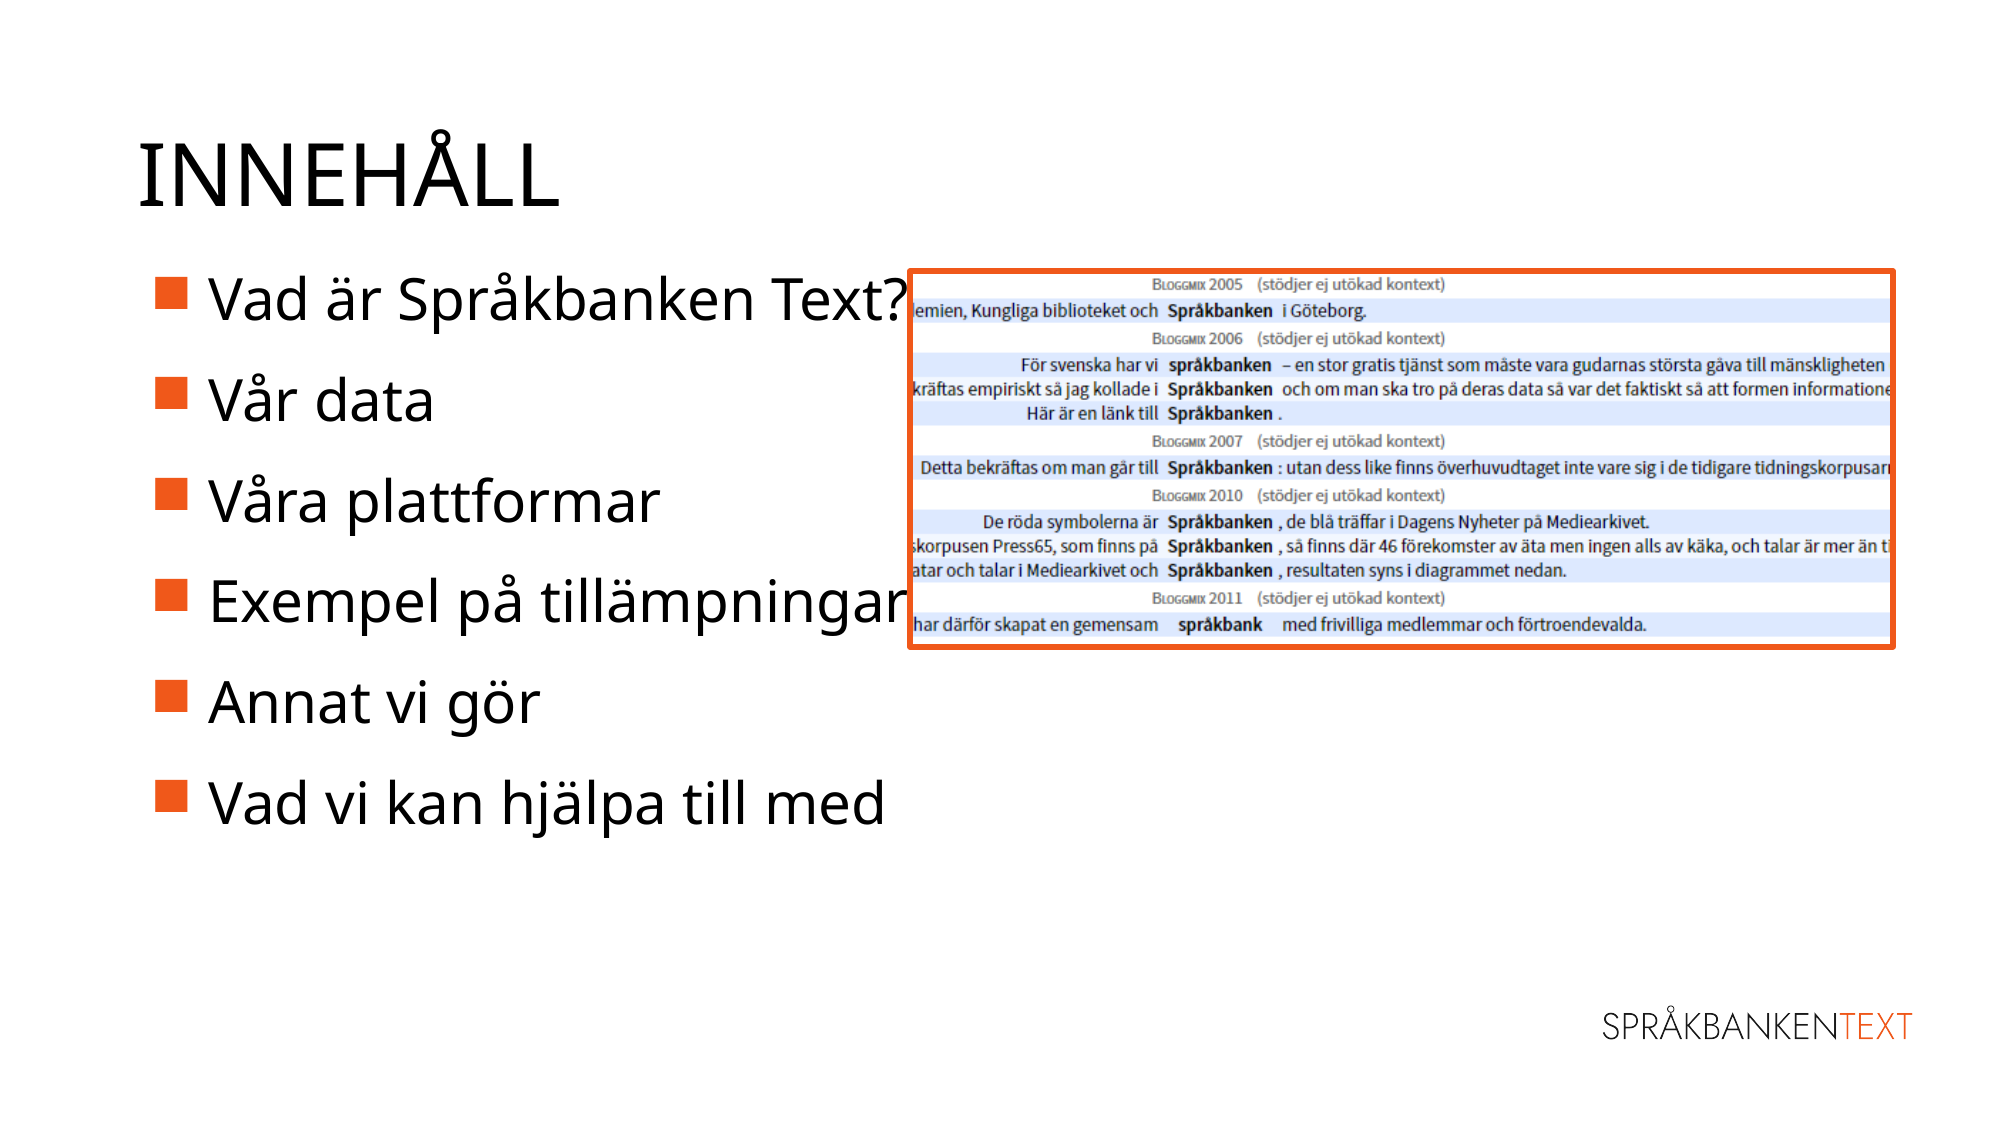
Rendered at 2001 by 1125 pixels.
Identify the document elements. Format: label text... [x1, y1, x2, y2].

title Innehåll [137, 109, 1863, 236]
list Vad är Språkbanken Text? Vår data Våra plattformar Exempel på tillämpningar Annat vi gör Vad vi kan hjälpa till med [137, 263, 1863, 1003]
picture [1600, 998, 1959, 1125]
picture [912, 274, 1890, 644]
